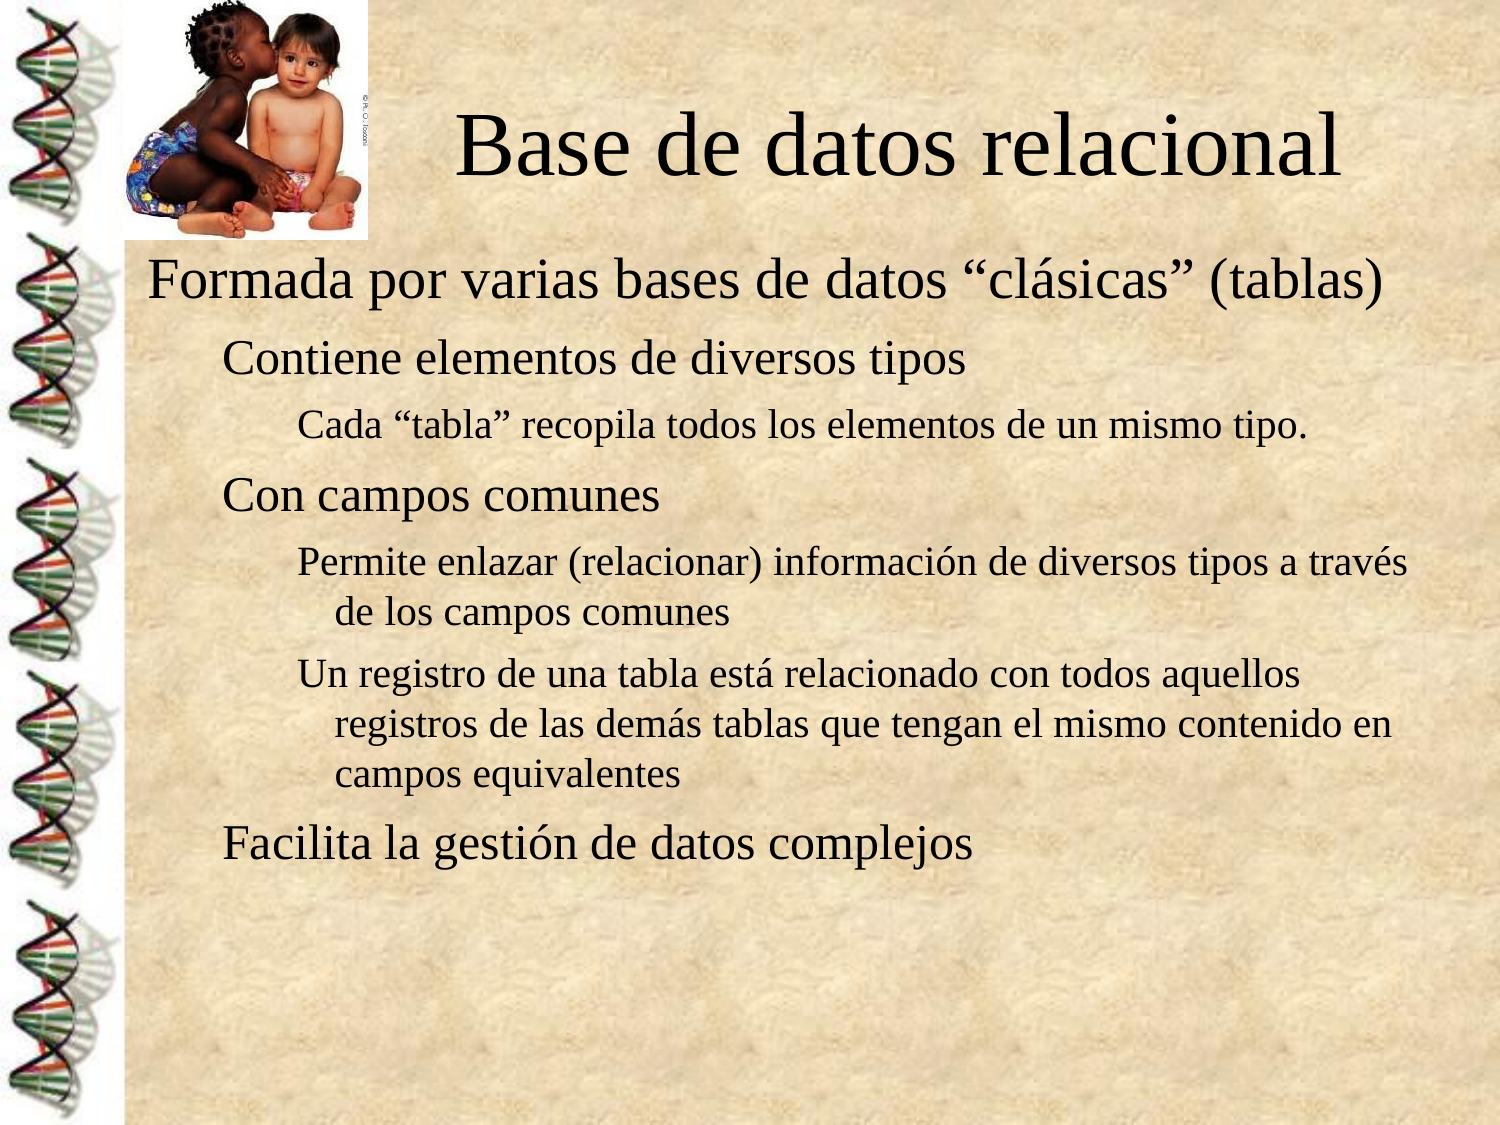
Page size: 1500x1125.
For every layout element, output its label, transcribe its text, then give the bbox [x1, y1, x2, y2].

picture [0, 0, 1500, 1125]
list Formada por varias bases de datos “clásicas” (tablas) Contiene elementos de diversos tipos Cada “tabla” recopila todos los elementos de un mismo tipo. Con campos comunes Permite enlazar (relacionar) información de diversos tipos a través de los campos comunes Un registro de una tabla está relacionado con todos aquellos registros de las demás tablas que tengan el mismo contenido en campos equivalentes Facilita la gestión de datos complejos [147, 241, 1423, 1106]
title Base de datos relacional [261, 26, 1500, 254]
